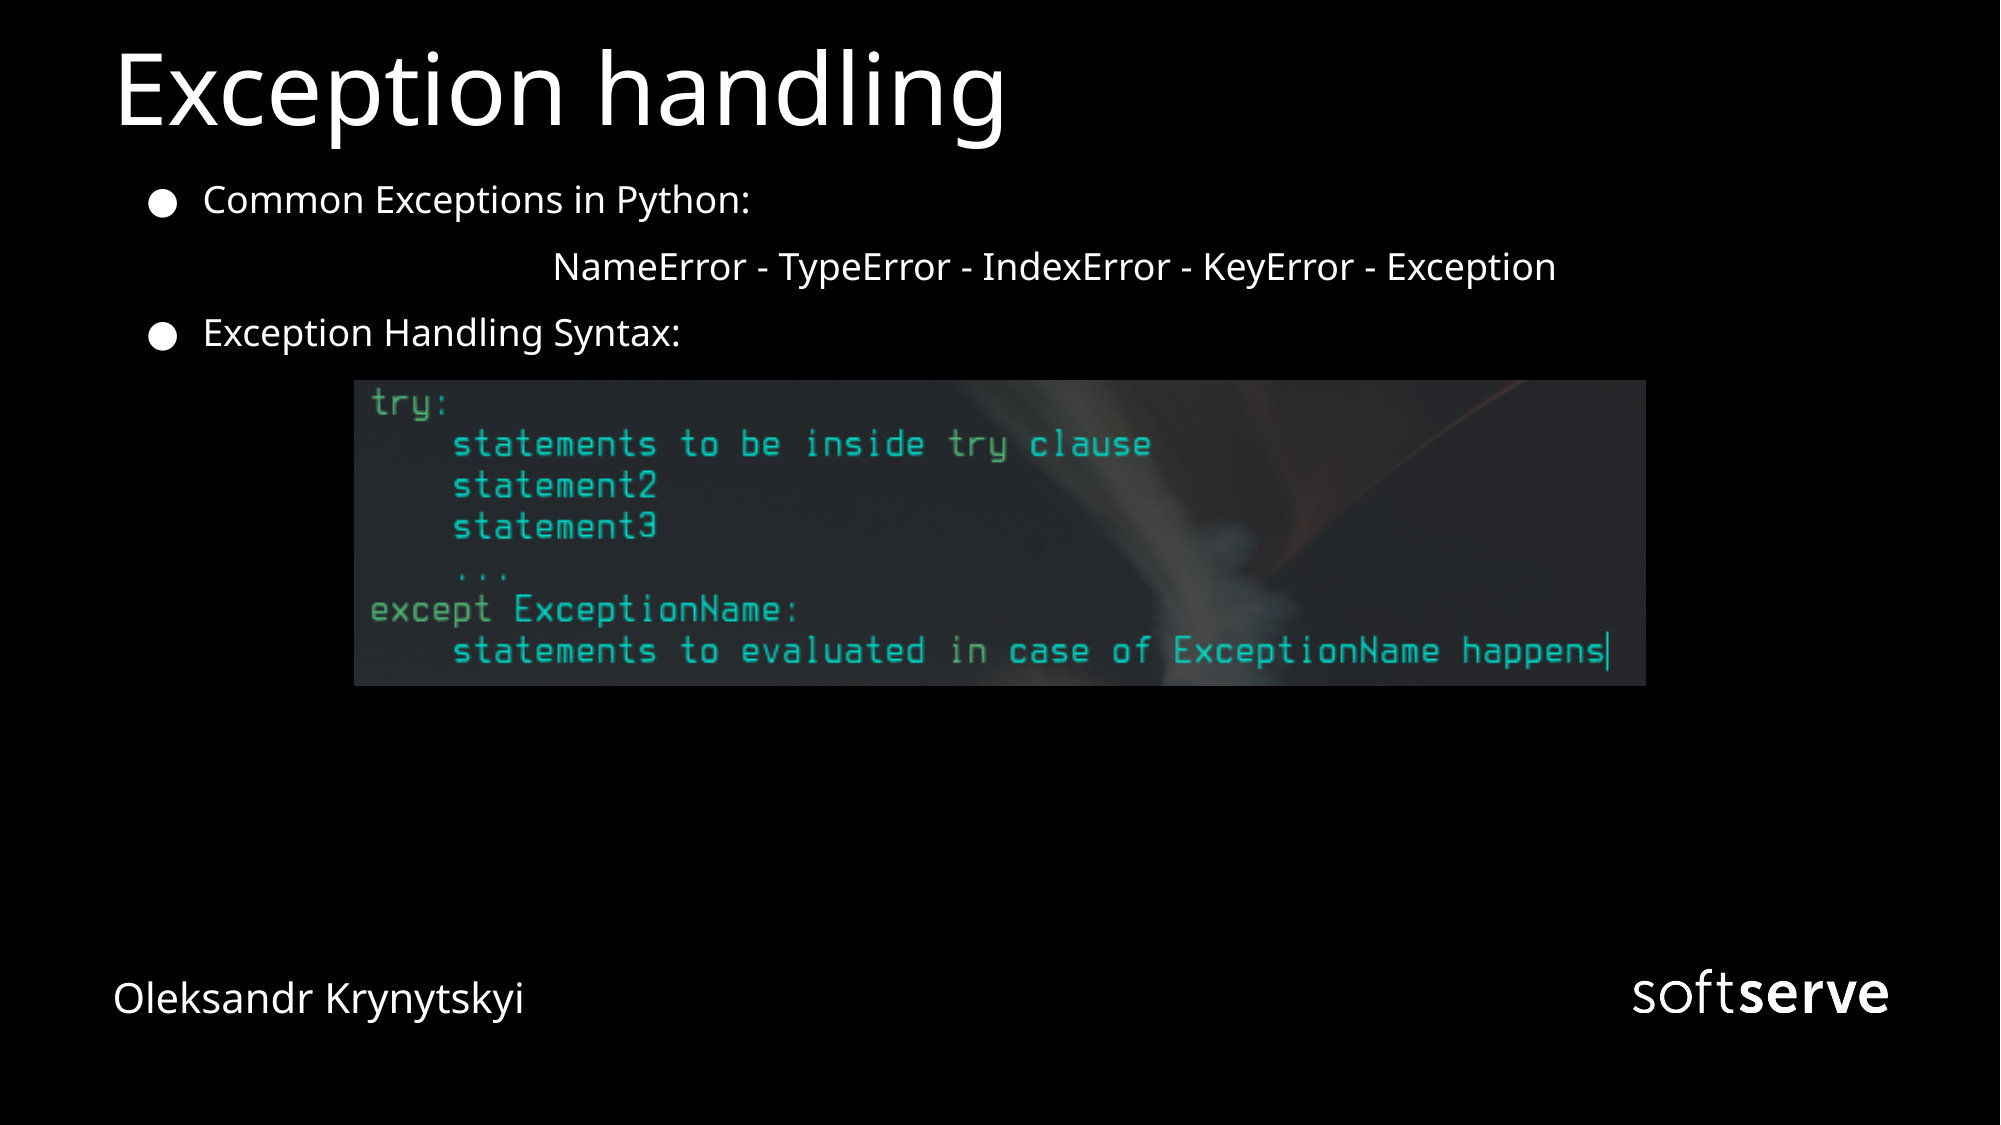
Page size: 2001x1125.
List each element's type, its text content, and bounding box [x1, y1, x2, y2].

title Exception handling [112, 33, 1888, 154]
list Oleksandr Krynytskyi [112, 970, 682, 1019]
text_box Common Exceptions in Python: NameError - TypeError - IndexError - KeyError - Exception Exception Handling Syntax: [112, 154, 1888, 939]
picture [354, 380, 1646, 686]
picture [1633, 968, 1888, 1013]
